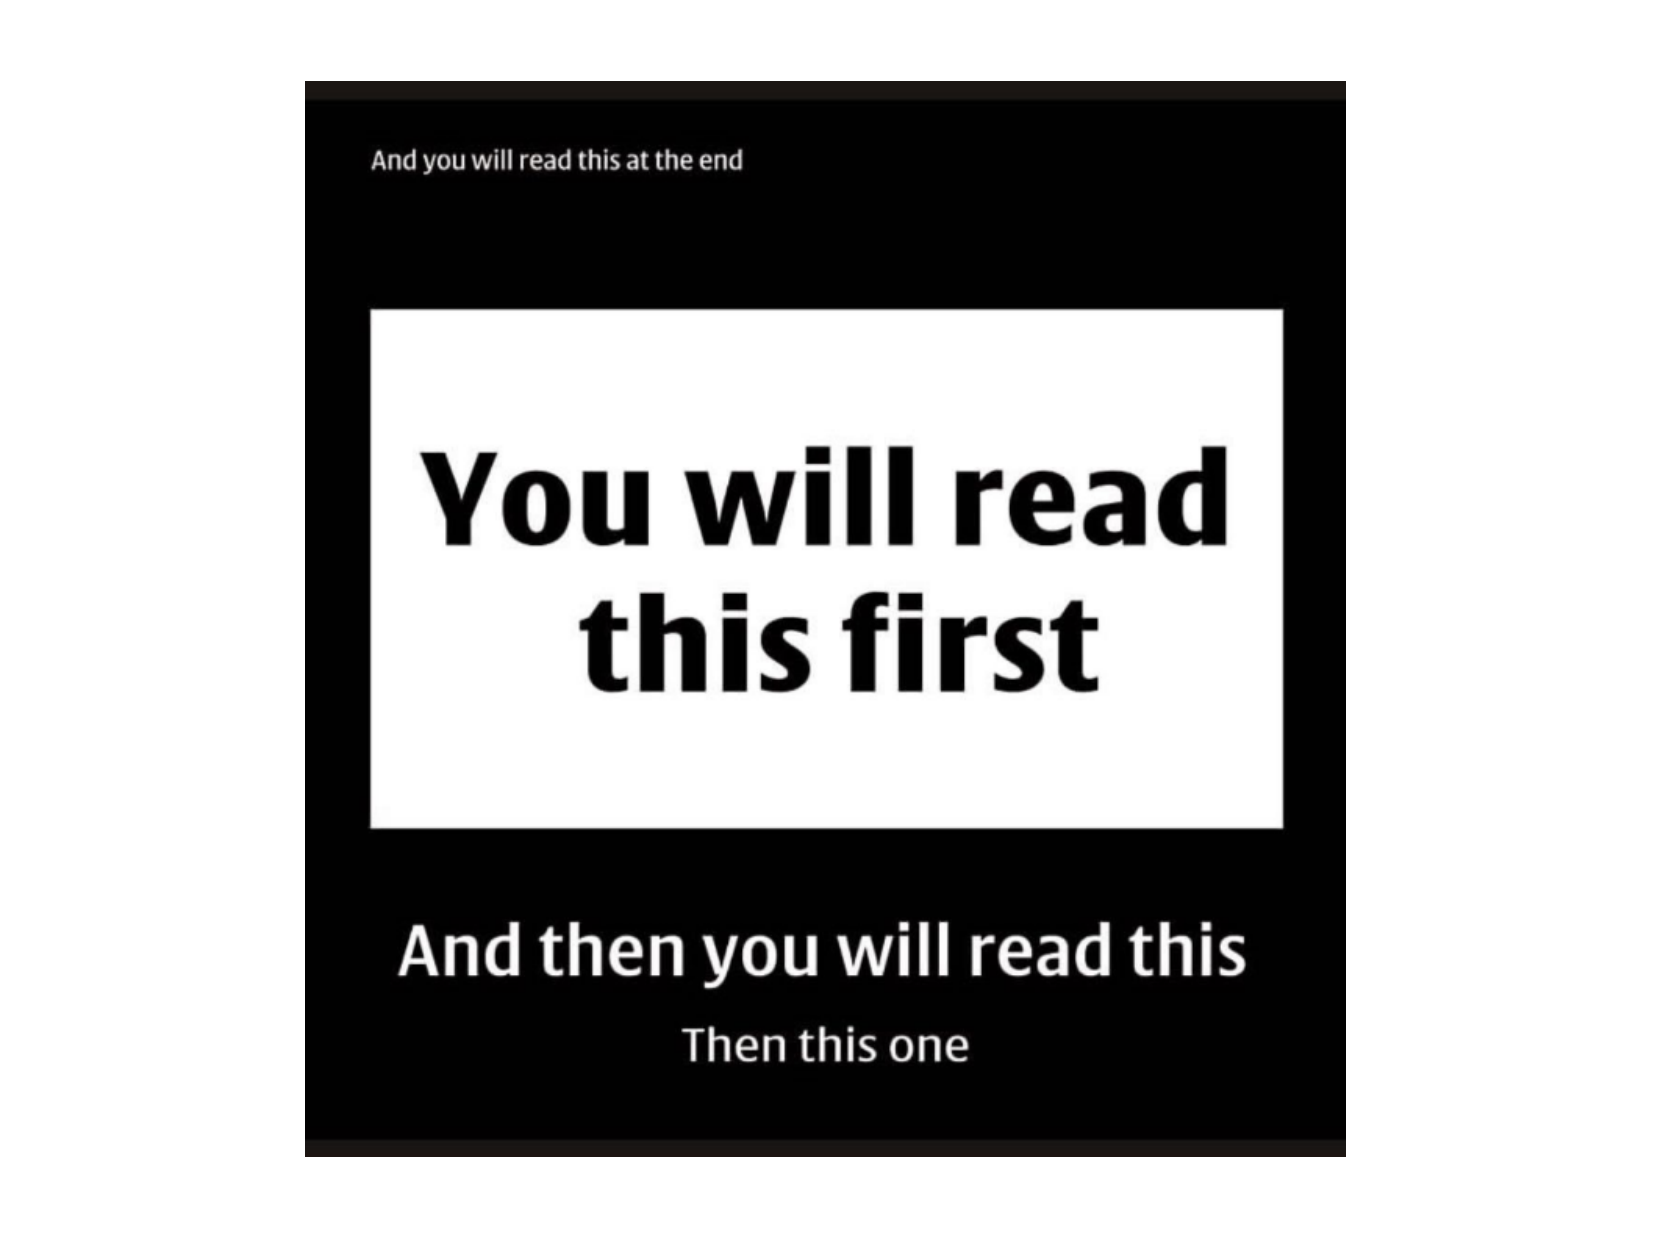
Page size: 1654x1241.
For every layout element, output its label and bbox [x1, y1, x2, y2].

picture [305, 81, 1346, 1157]
